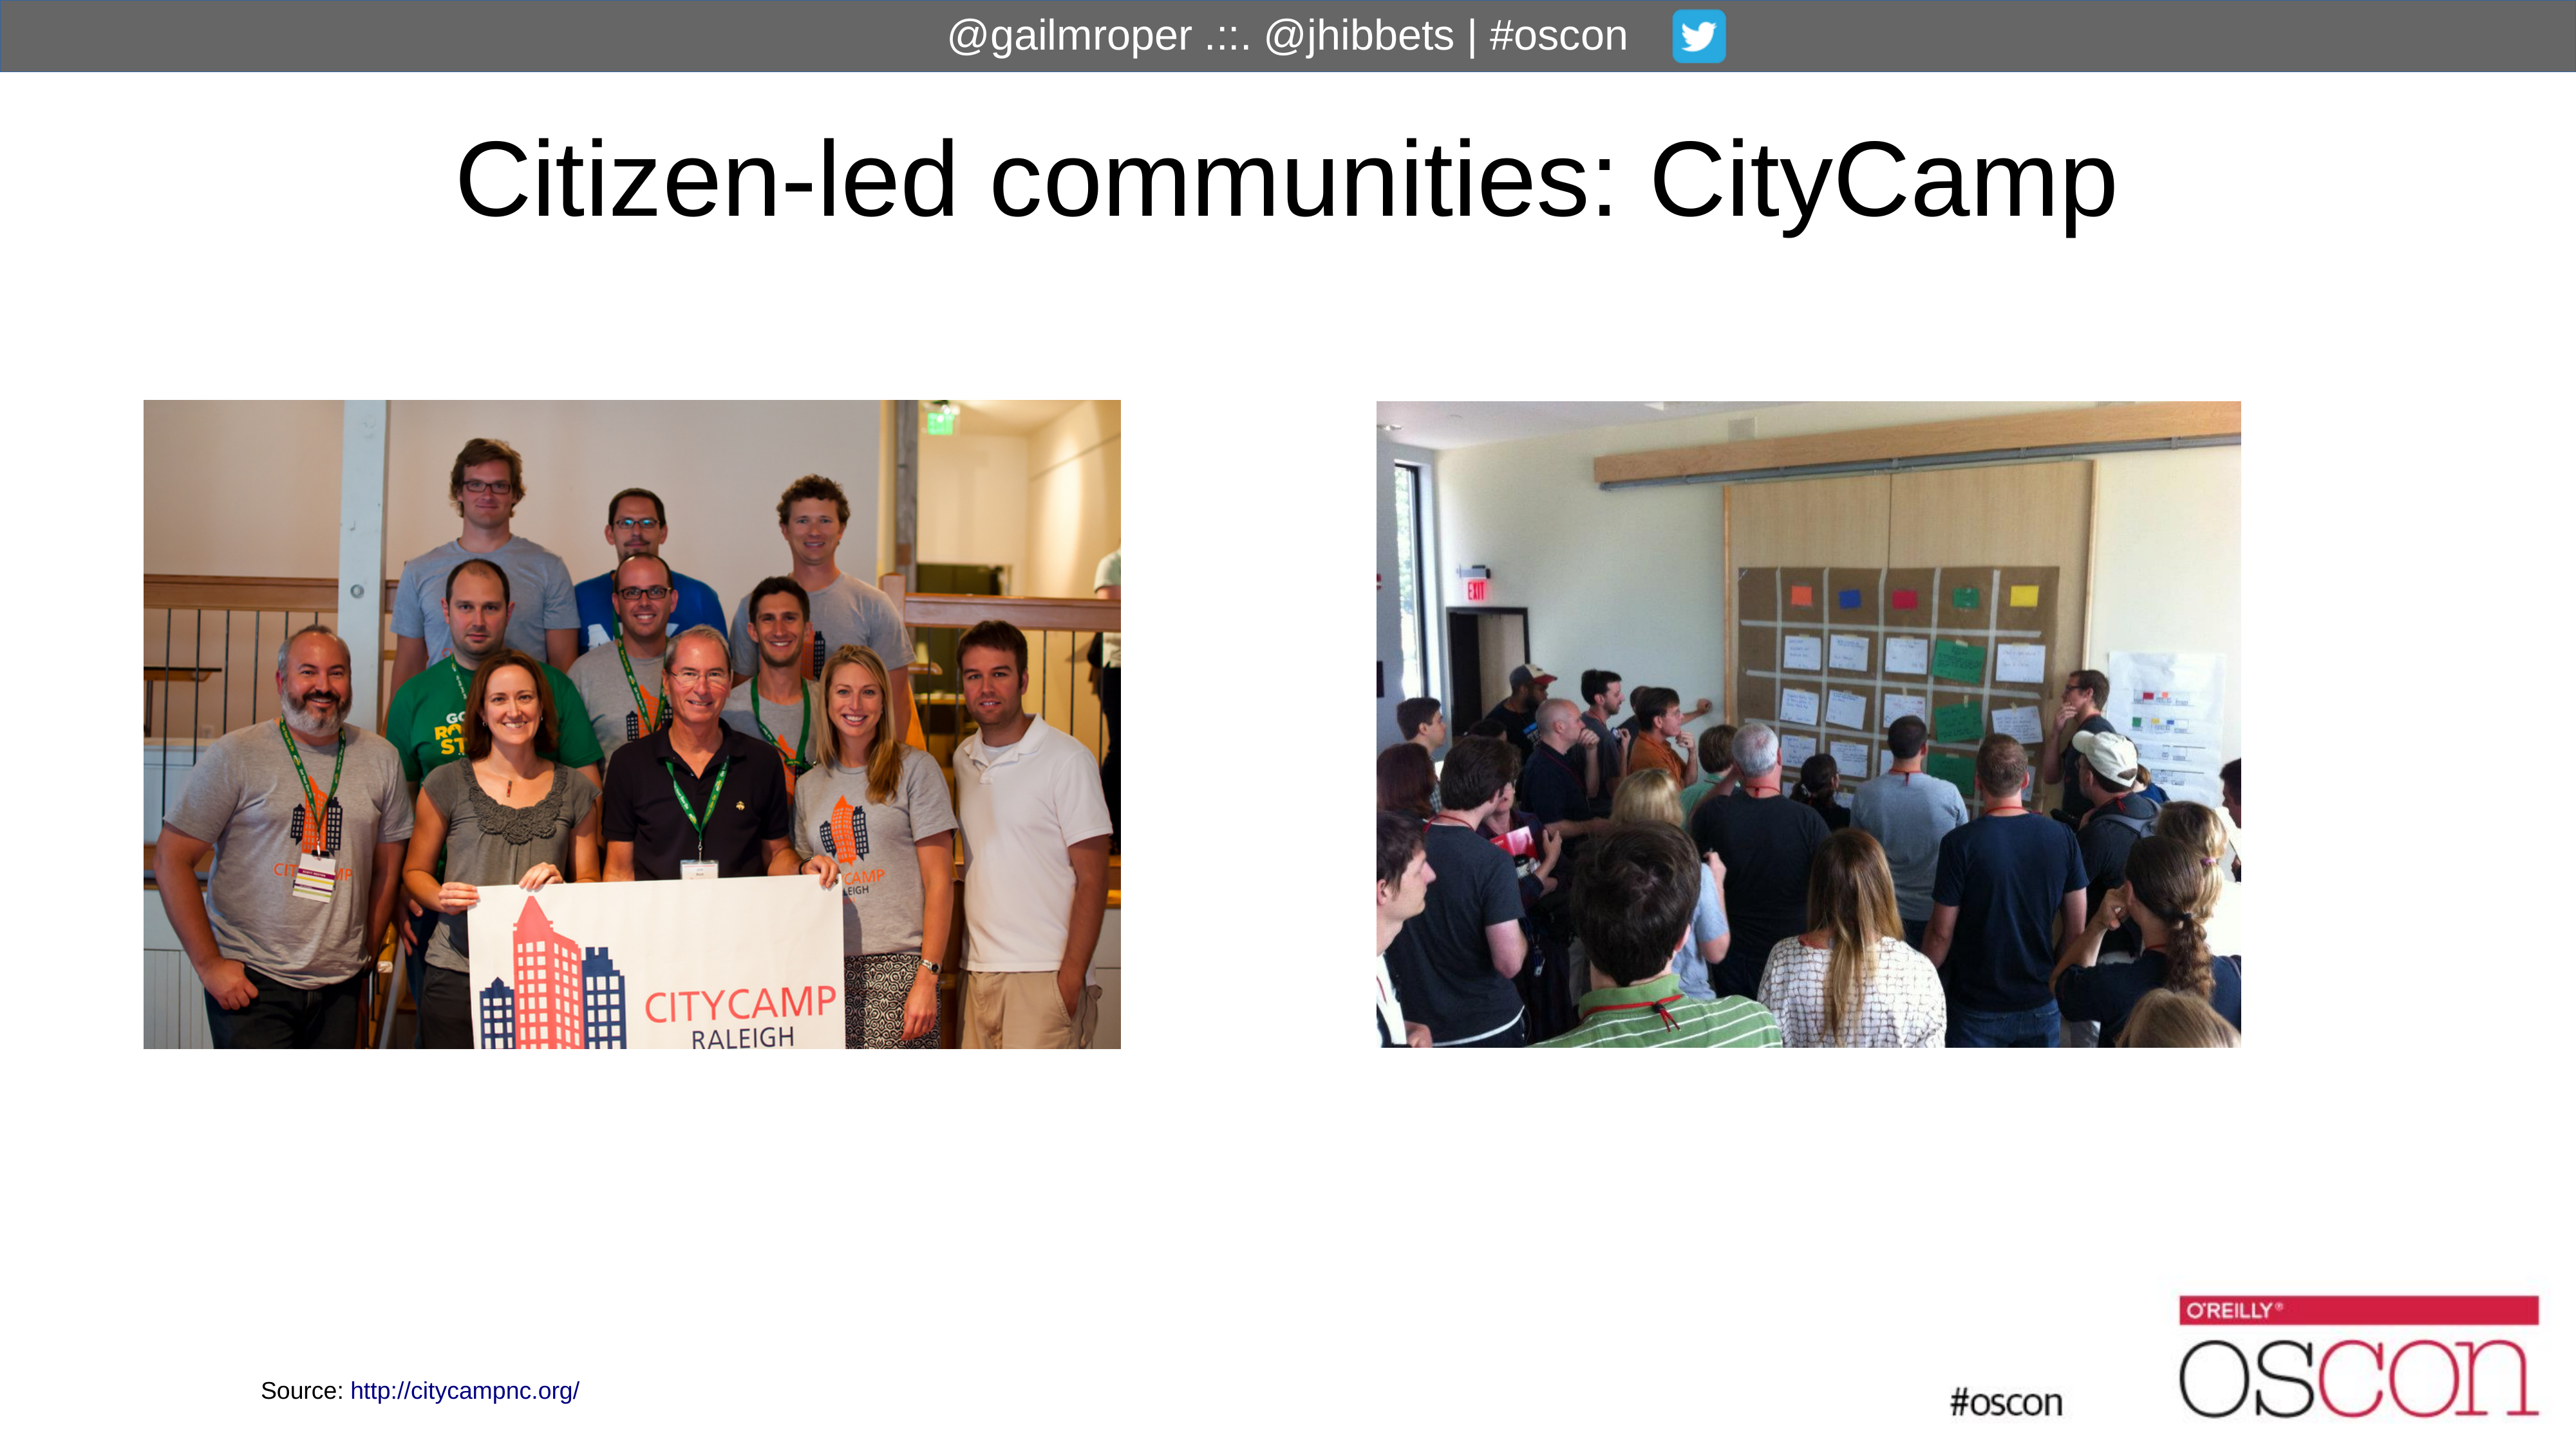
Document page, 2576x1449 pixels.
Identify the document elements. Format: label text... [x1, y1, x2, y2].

title Citizen-led communities: CityCamp [129, 57, 2447, 300]
picture [0, 72, 2576, 1449]
picture [1137, 30, 1149, 47]
text_box Source: http://citycampnc.org/ [251, 1372, 617, 1410]
picture [996, 30, 1008, 47]
picture [1, 1, 2575, 71]
